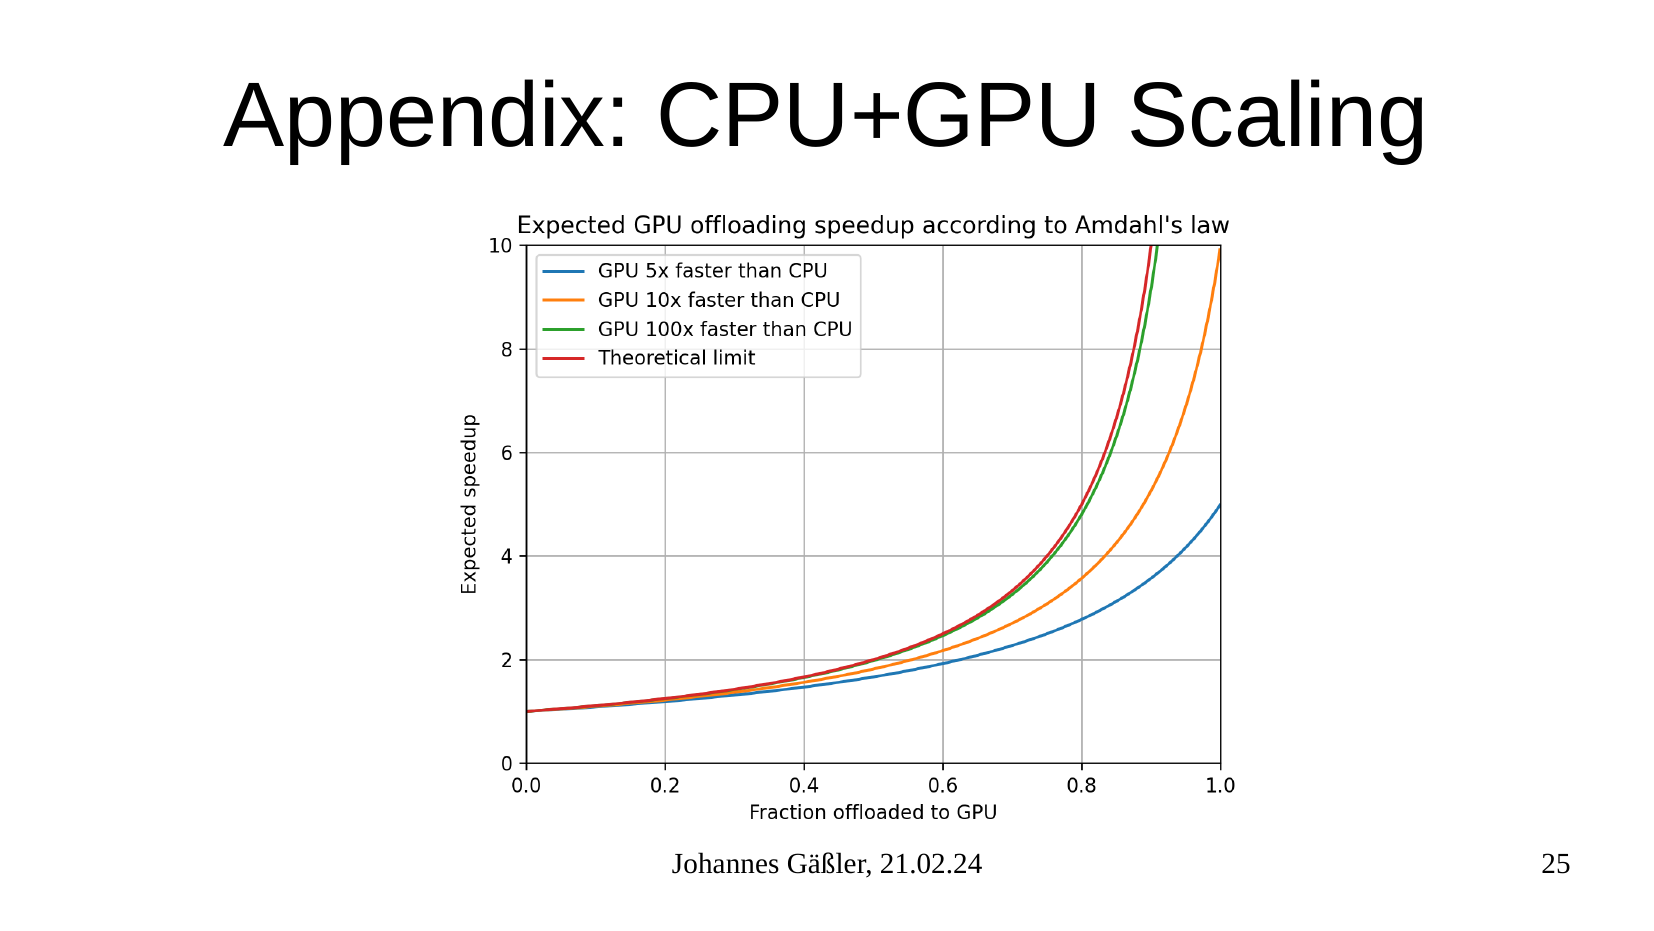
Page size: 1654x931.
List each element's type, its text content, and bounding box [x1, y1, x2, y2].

picture [414, 164, 1310, 837]
title Appendix: CPU+GPU Scaling [82, 37, 1571, 193]
